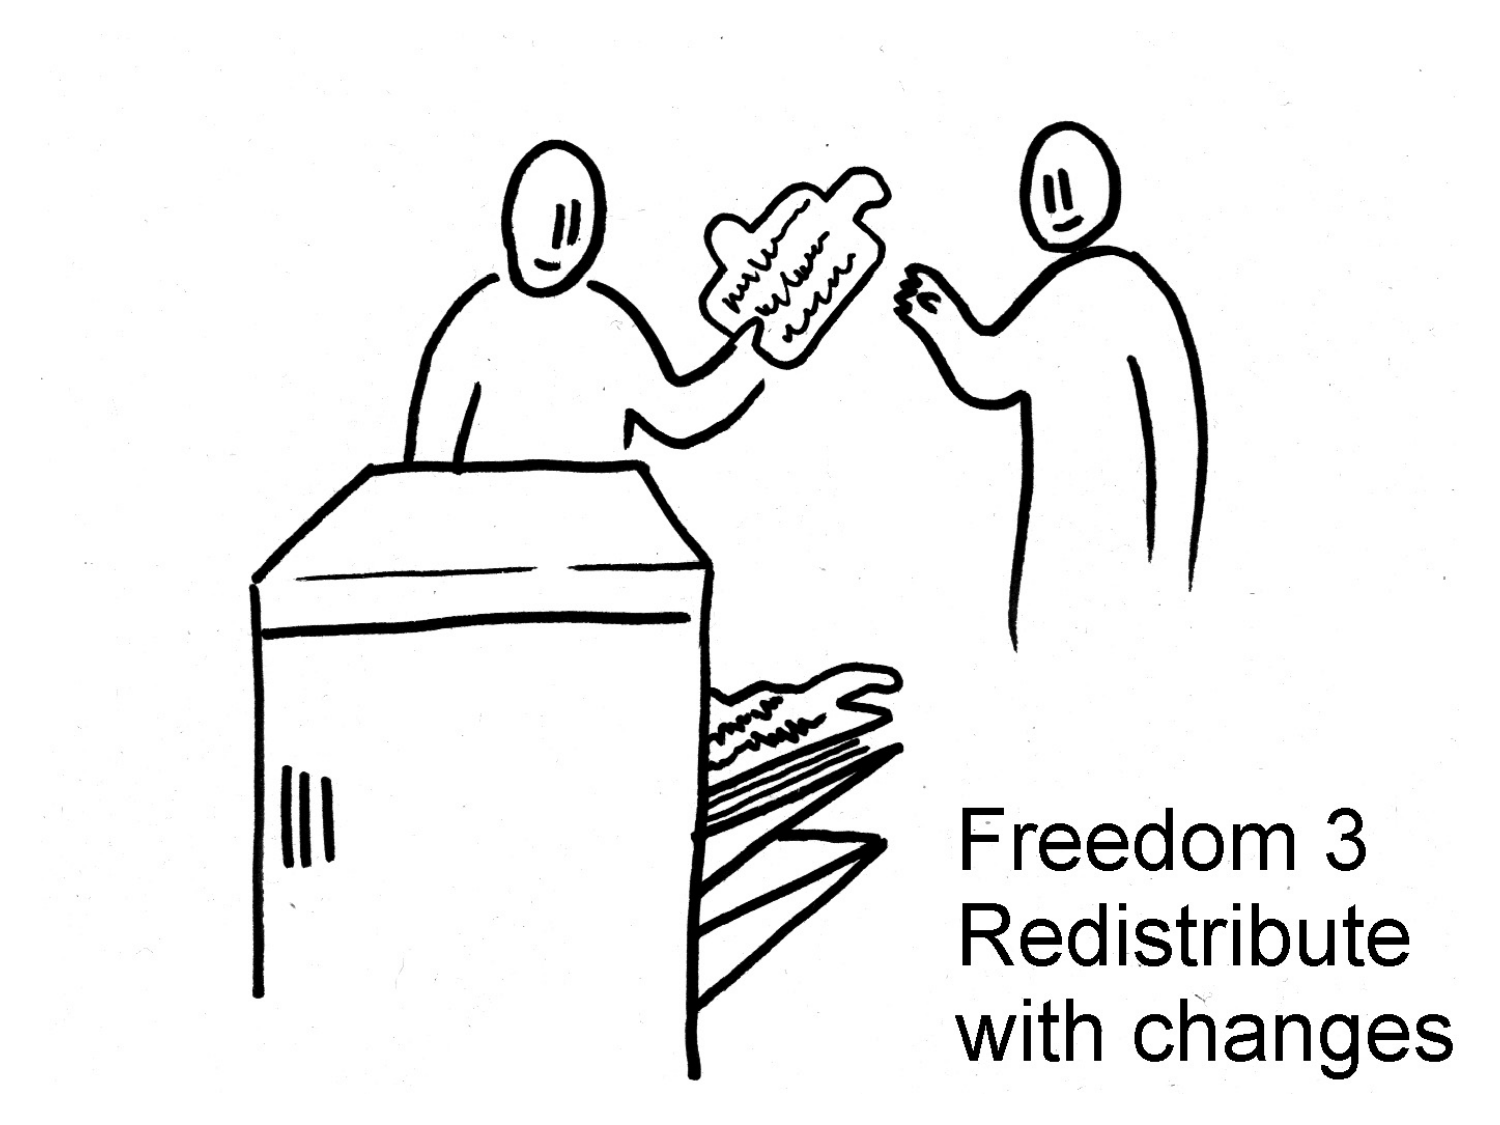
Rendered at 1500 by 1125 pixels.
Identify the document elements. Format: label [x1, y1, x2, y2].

picture [41, 31, 1459, 1094]
